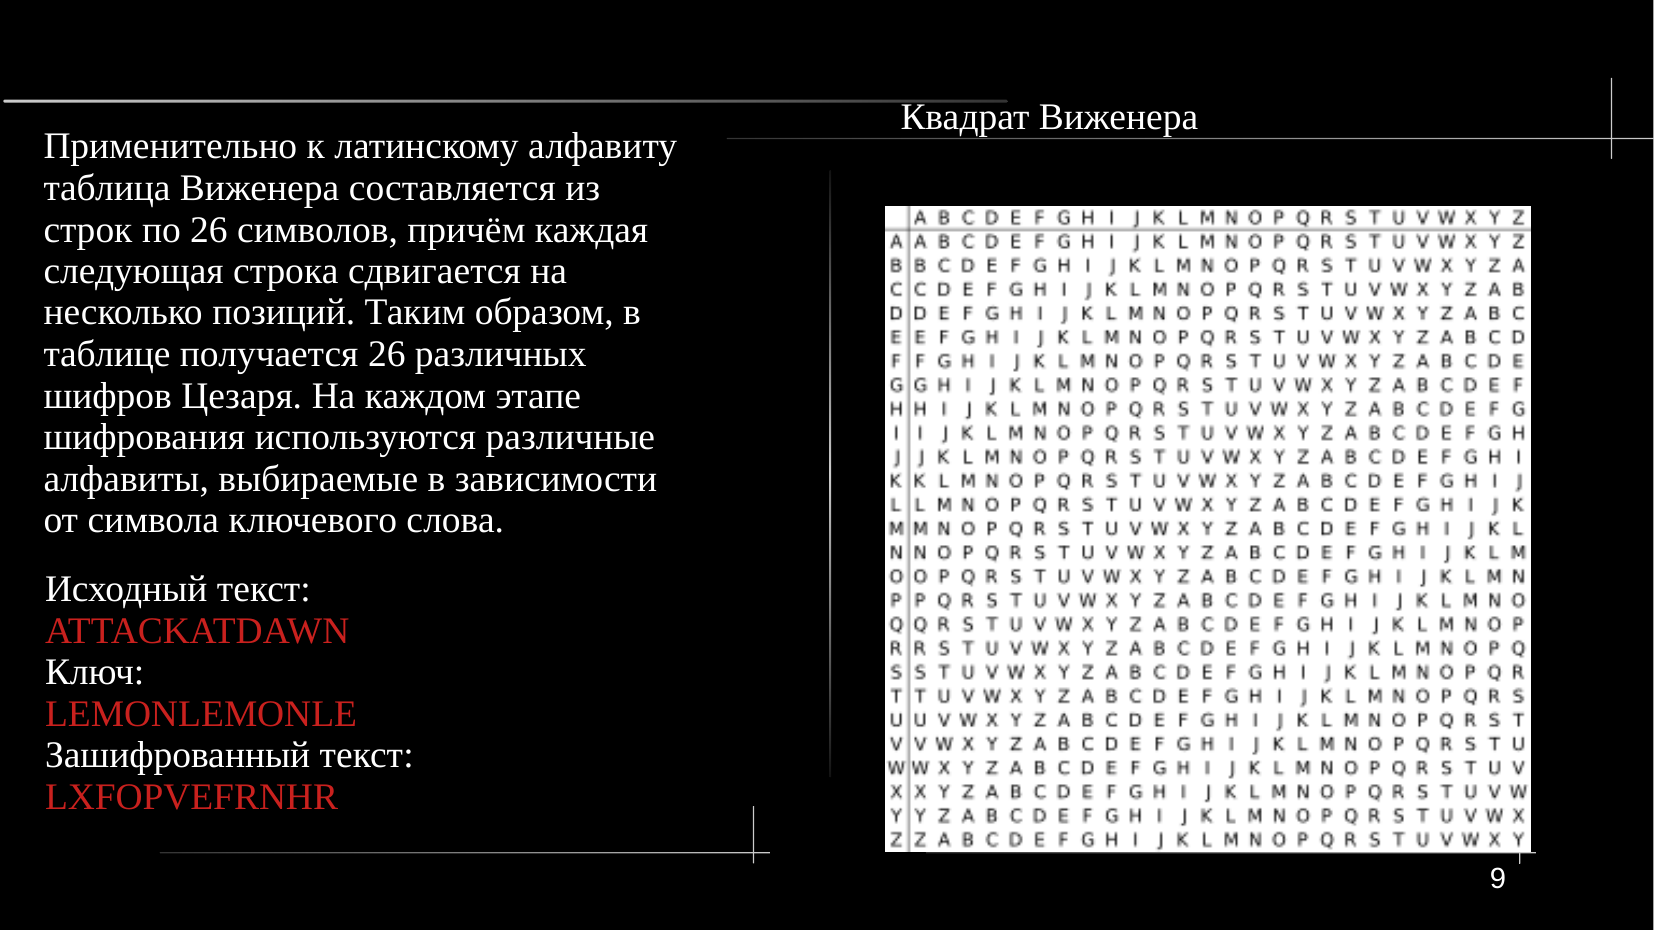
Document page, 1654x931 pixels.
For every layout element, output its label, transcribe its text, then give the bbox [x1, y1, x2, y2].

text_box Применительно к латинскому алфавиту таблица Виженера составляется из строк по 26 символов, причём каждая следующая строка сдвигается на несколько позиций. Таким образом, в таблице получается 26 различных шифров Цезаря. На каждом этапе шифрования используются различные алфавиты, выбираемые в зависимости от символа ключевого слова. [28, 118, 709, 203]
picture [885, 206, 1531, 852]
text_box Квадрат Виженера [885, 88, 1482, 187]
text_box Исходный текст: ATTACKATDAWN Ключ: LEMONLEMONLE Зашифрованный текст: LXFOPVEFRNHR [30, 561, 473, 647]
